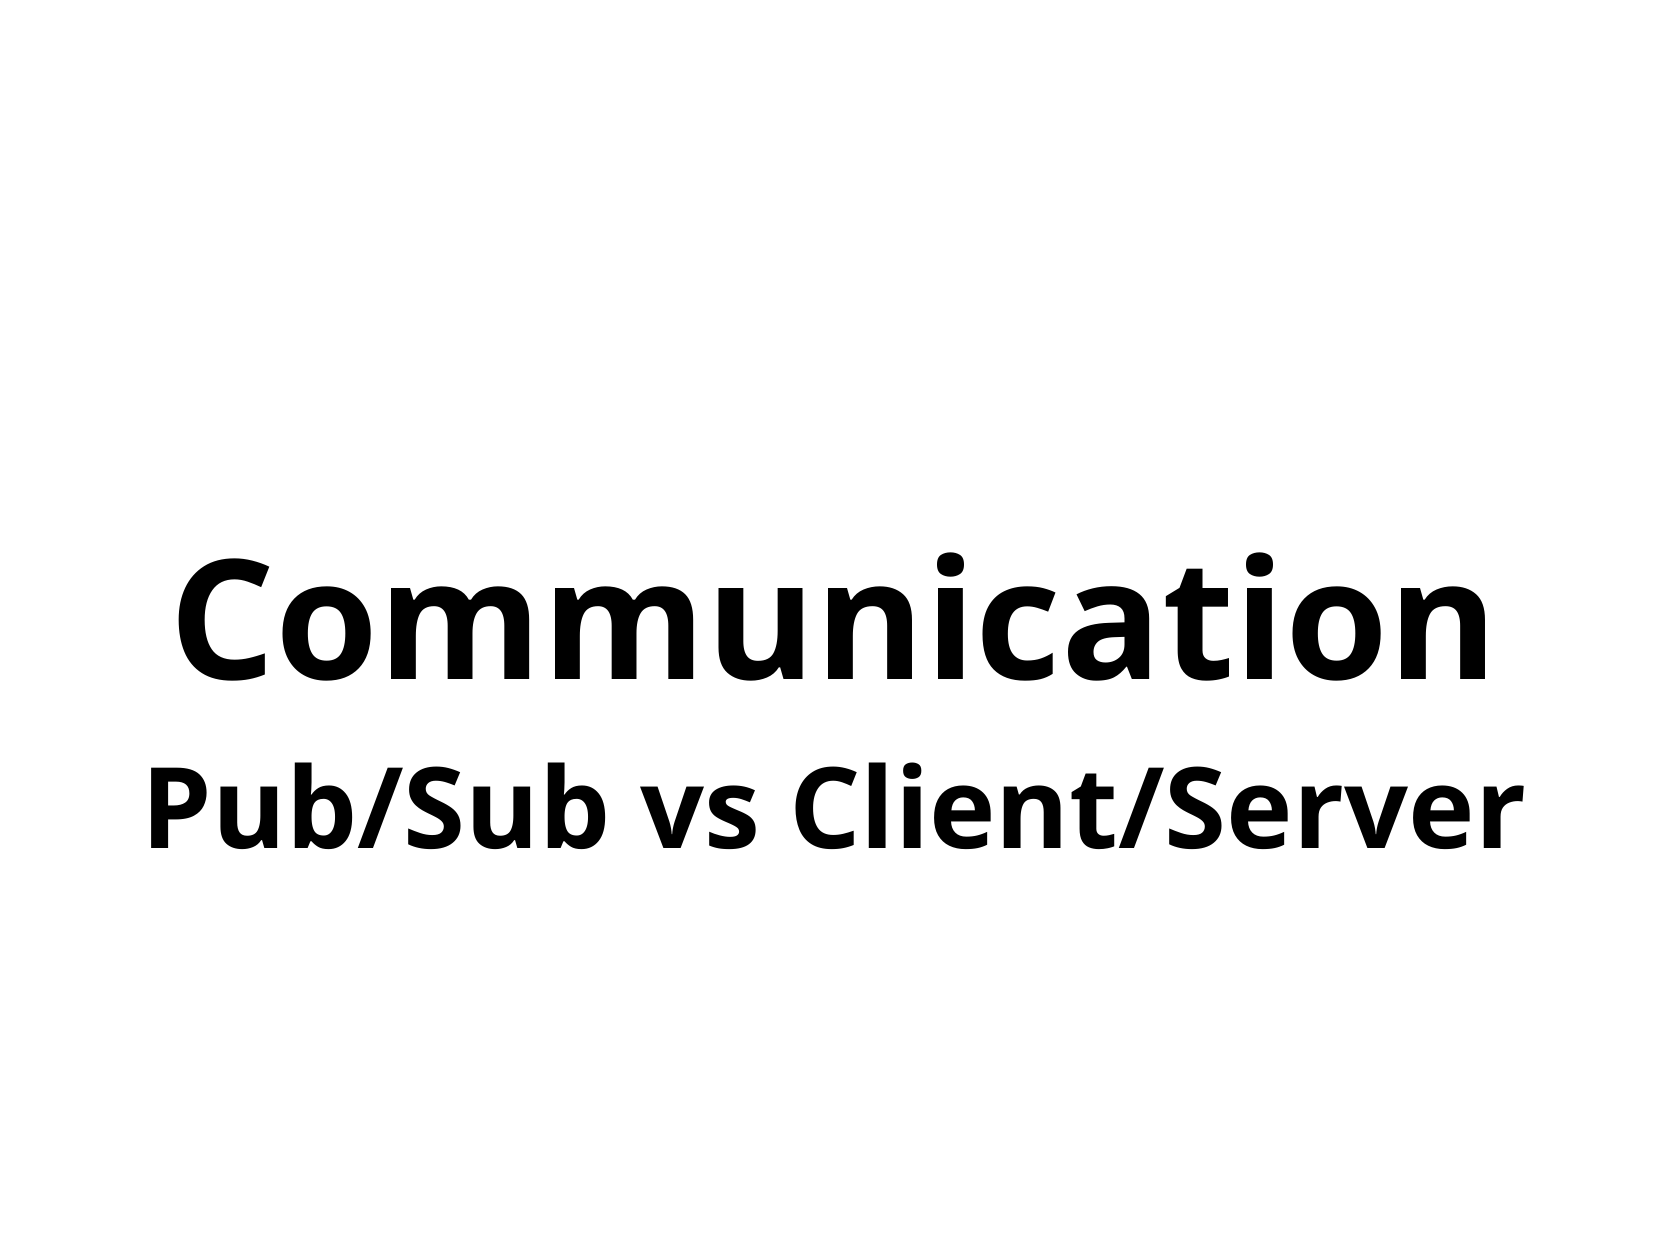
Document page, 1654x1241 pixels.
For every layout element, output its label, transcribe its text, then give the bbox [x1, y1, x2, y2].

title Communication Pub/Sub vs Client/Server [90, 528, 1579, 855]
